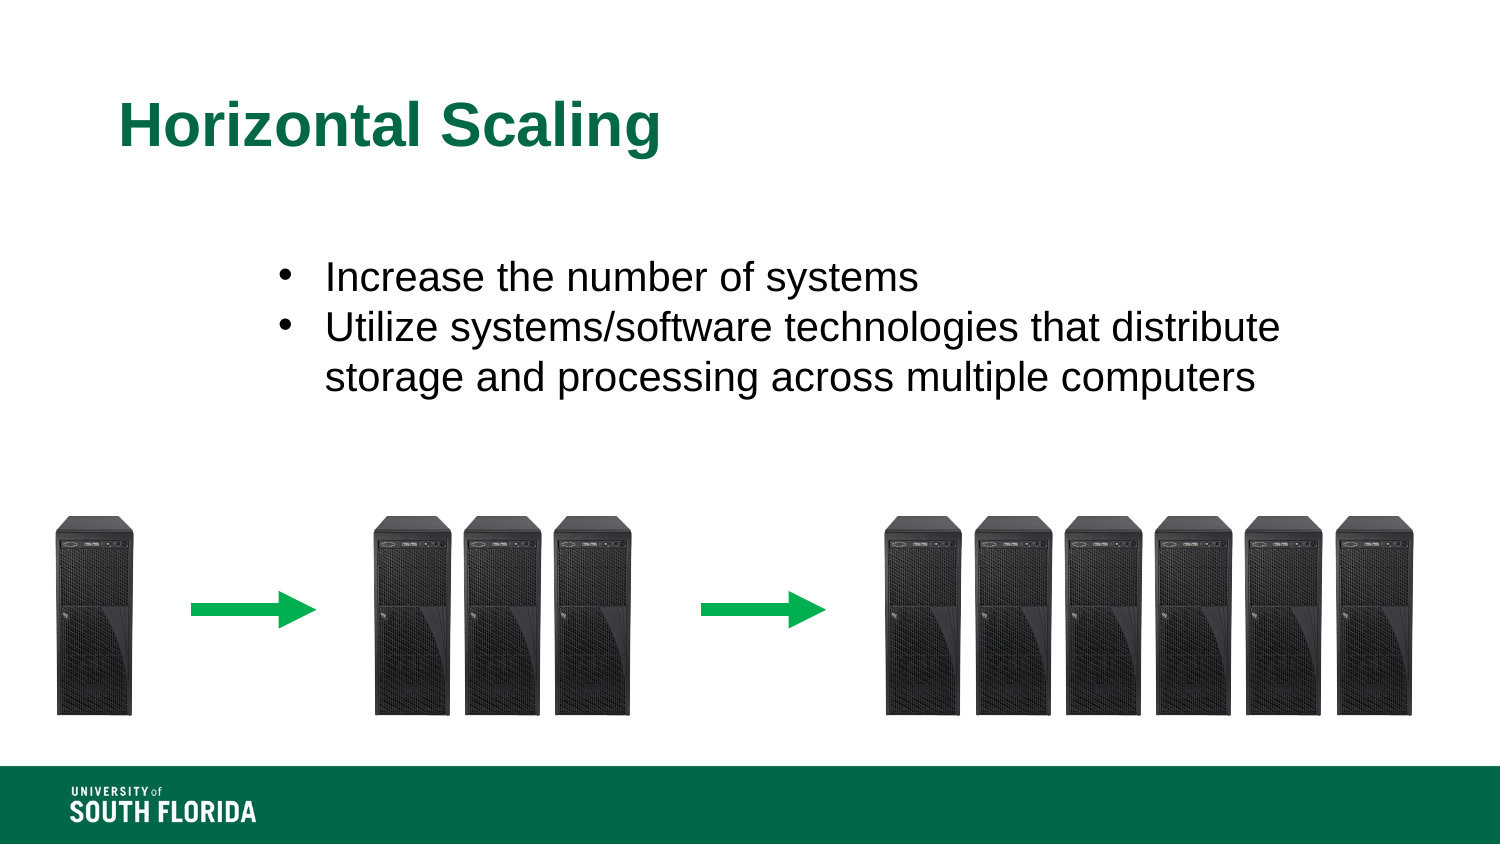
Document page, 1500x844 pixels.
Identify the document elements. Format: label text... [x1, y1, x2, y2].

title Horizontal Scaling [103, 44, 1397, 208]
text_box Increase the number of systems Utilize systems/software technologies that distribute storage and processing across multiple computers [263, 242, 1320, 408]
picture [0, 0, 1500, 844]
